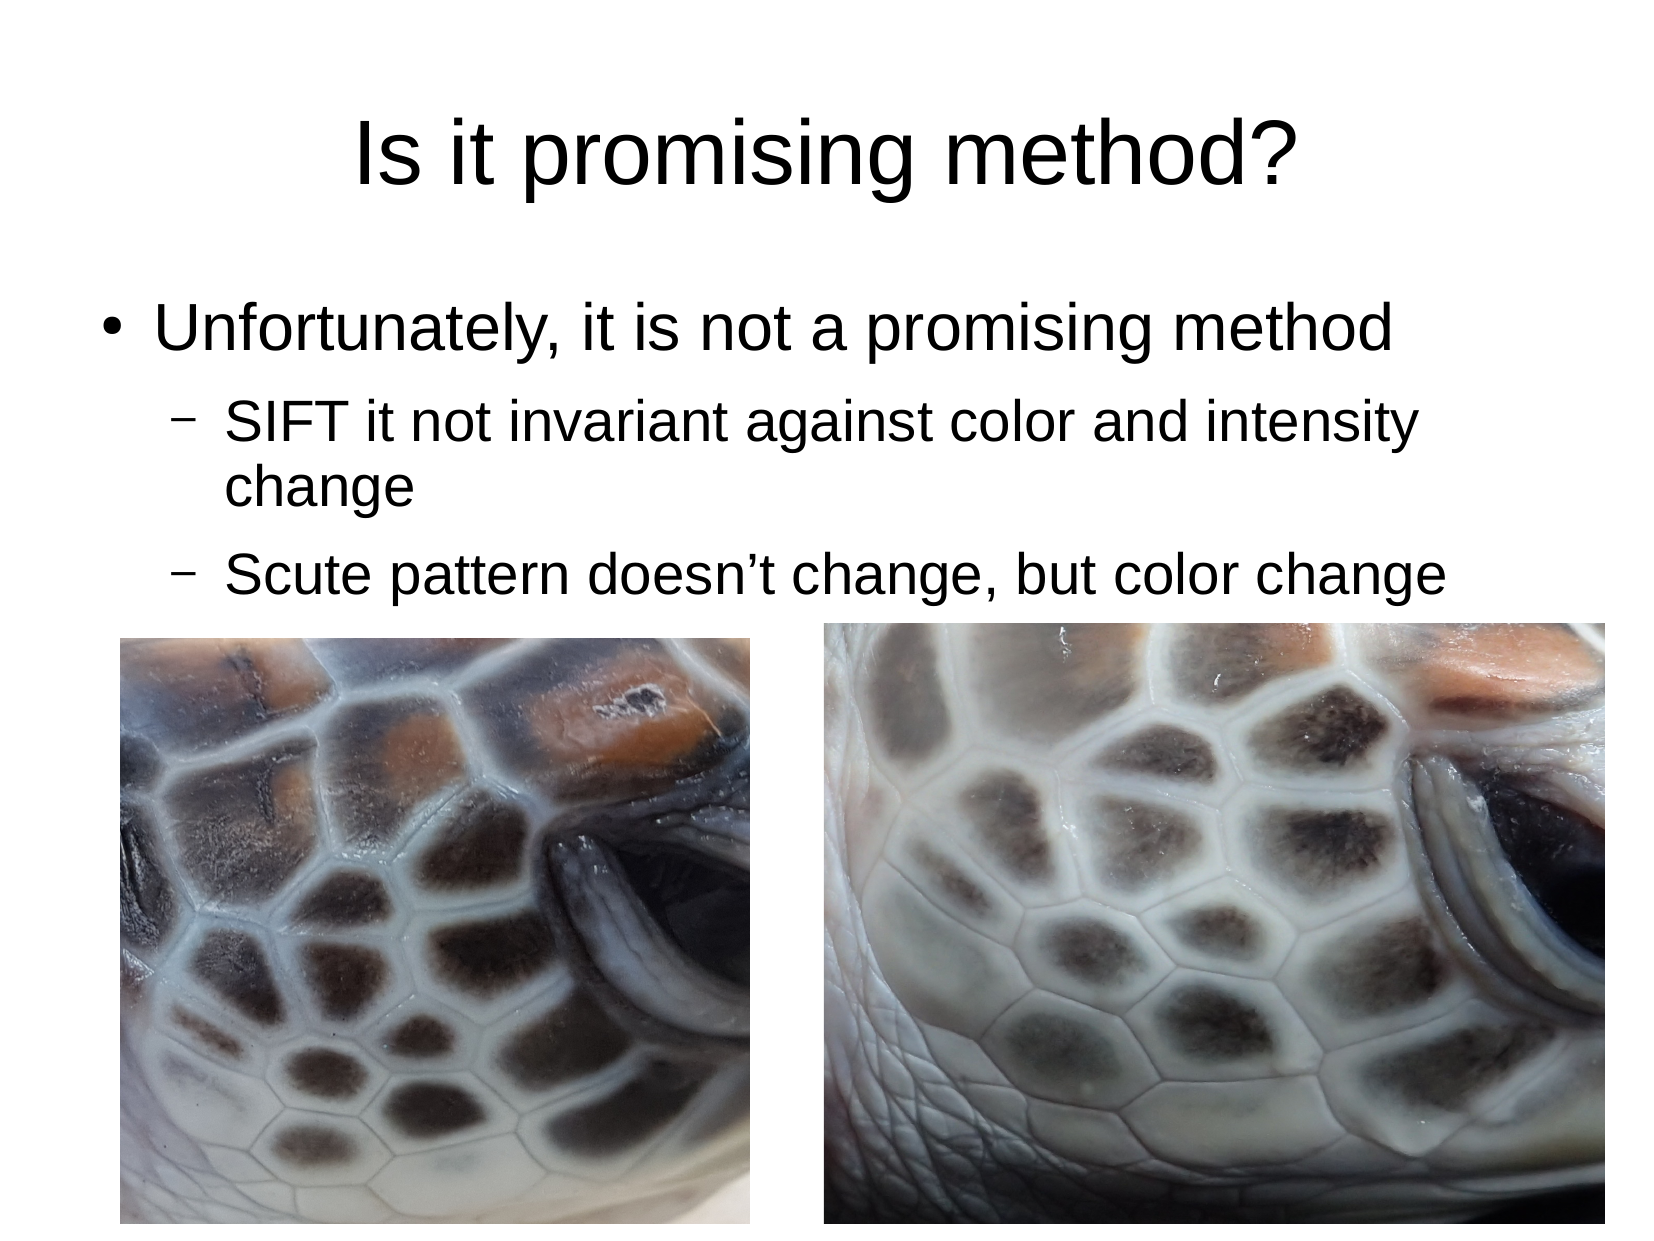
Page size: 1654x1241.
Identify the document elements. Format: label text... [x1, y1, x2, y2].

picture [823, 623, 1606, 1224]
list Unfortunately, it is not a promising method SIFT it not invariant against color and intensity change Scute pattern doesn’t change, but color change [82, 290, 1571, 1010]
picture [120, 638, 750, 1224]
title Is it promising method? [82, 49, 1571, 257]
